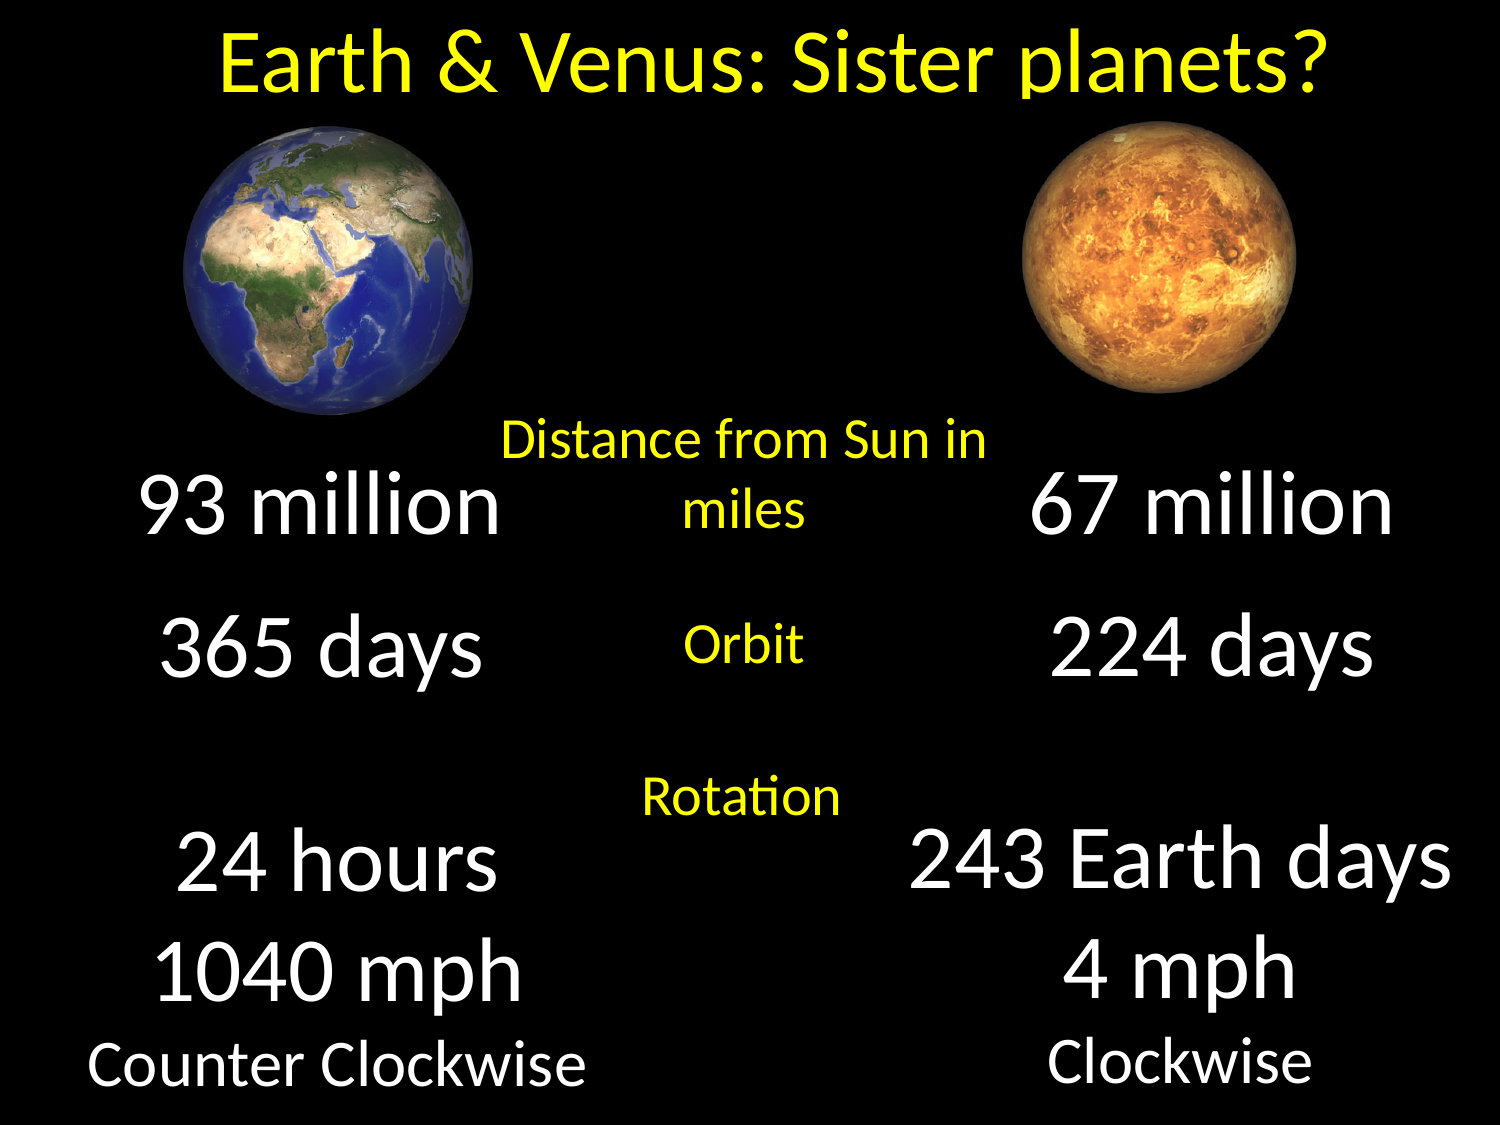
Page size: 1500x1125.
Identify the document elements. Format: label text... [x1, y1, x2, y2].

text_box Rotation [422, 749, 1061, 836]
text_box 243 Earth days 4 mph Clockwise [861, 789, 1500, 1108]
text_box 224 days [924, 577, 1500, 704]
text_box 93 million [0, 435, 639, 562]
text_box 365 days [2, 578, 641, 705]
picture [992, 99, 1307, 412]
text_box Earth & Venus: Sister planets? [137, 0, 1414, 120]
text_box Distance from Sun in miles [503, 392, 1064, 549]
picture [172, 103, 503, 436]
text_box Orbit [641, 597, 870, 684]
text_box 24 hours 1040 mph Counter Clockwise [18, 792, 657, 1111]
text_box 67 million [924, 435, 1500, 562]
